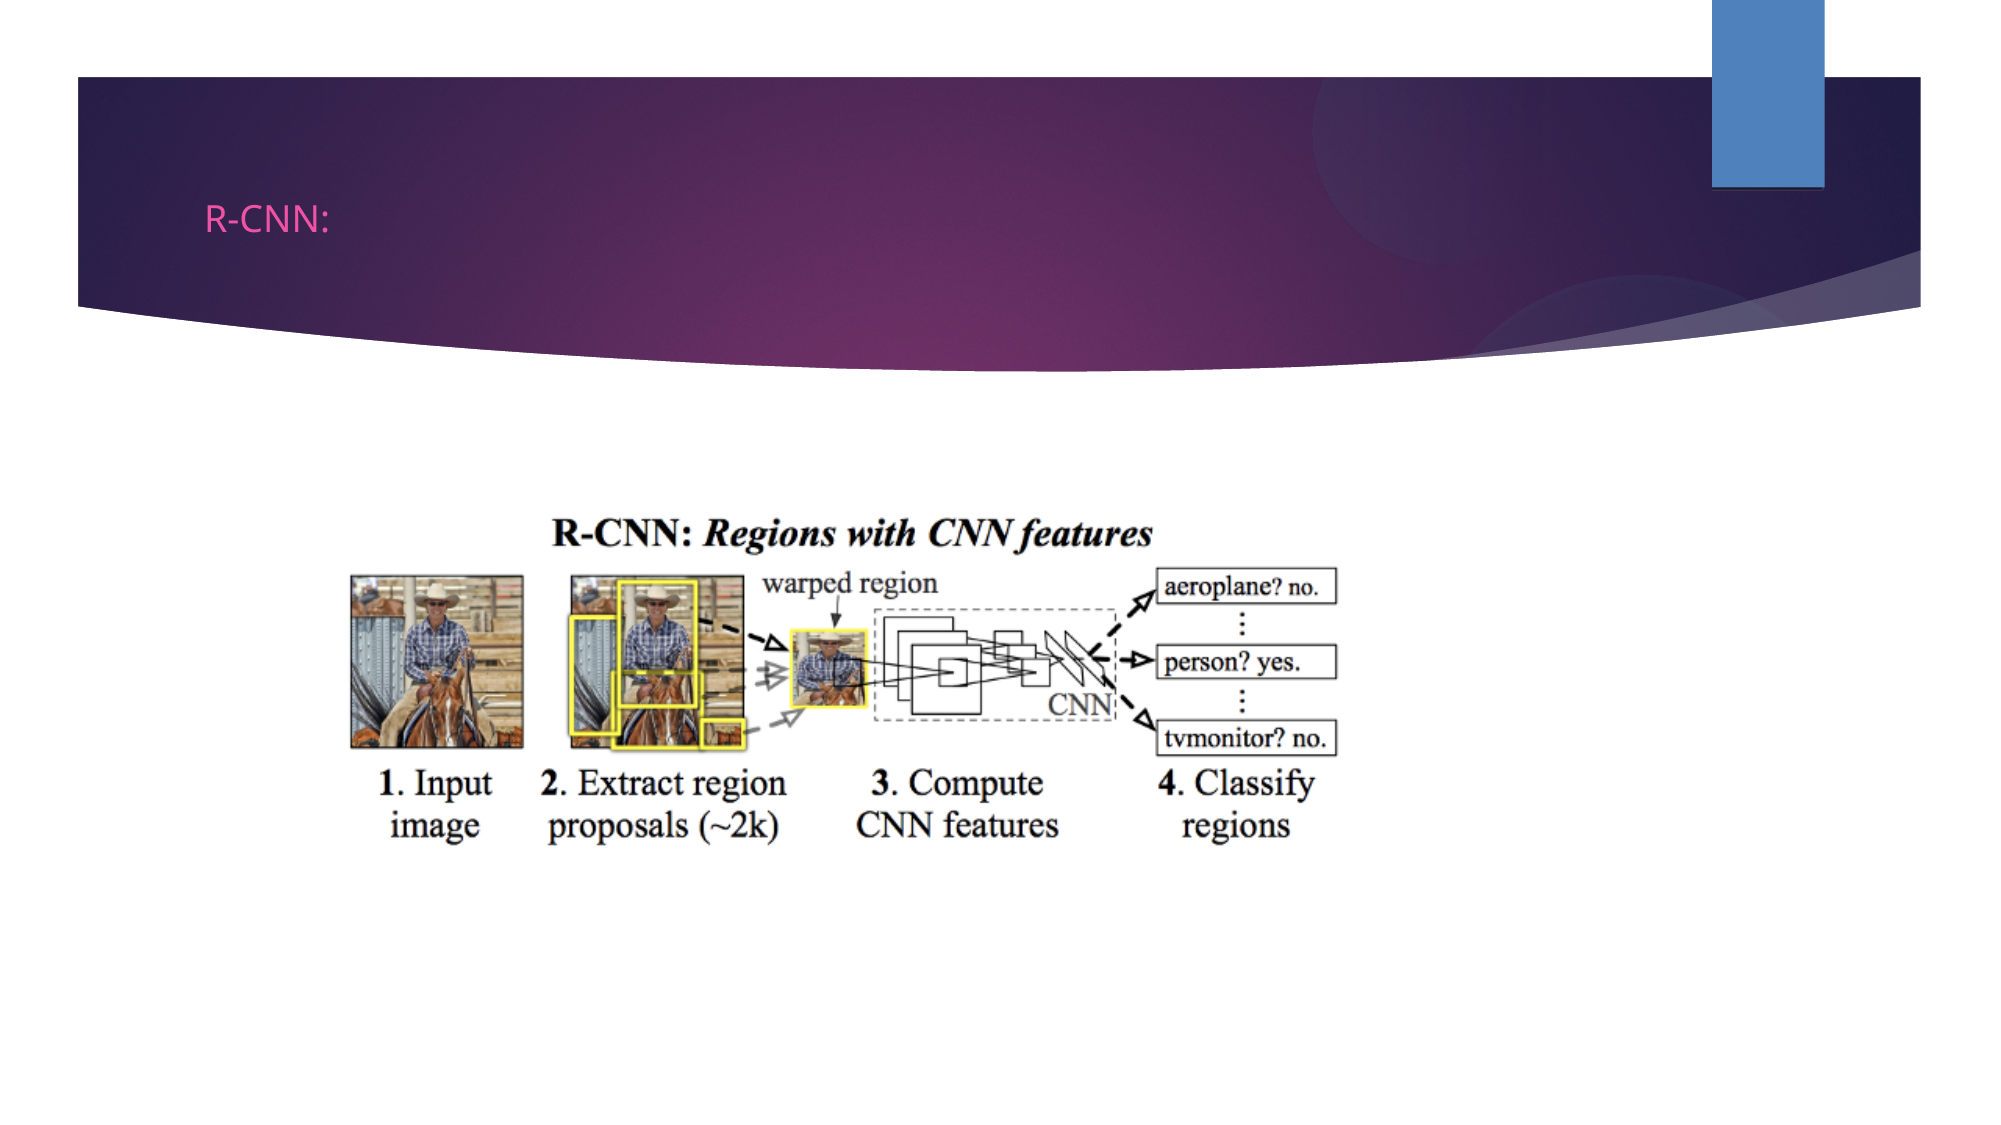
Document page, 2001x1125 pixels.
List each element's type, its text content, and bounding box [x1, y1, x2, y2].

picture [79, 78, 1920, 371]
text_box R-cnn: [189, 159, 1627, 276]
picture [307, 463, 1401, 869]
